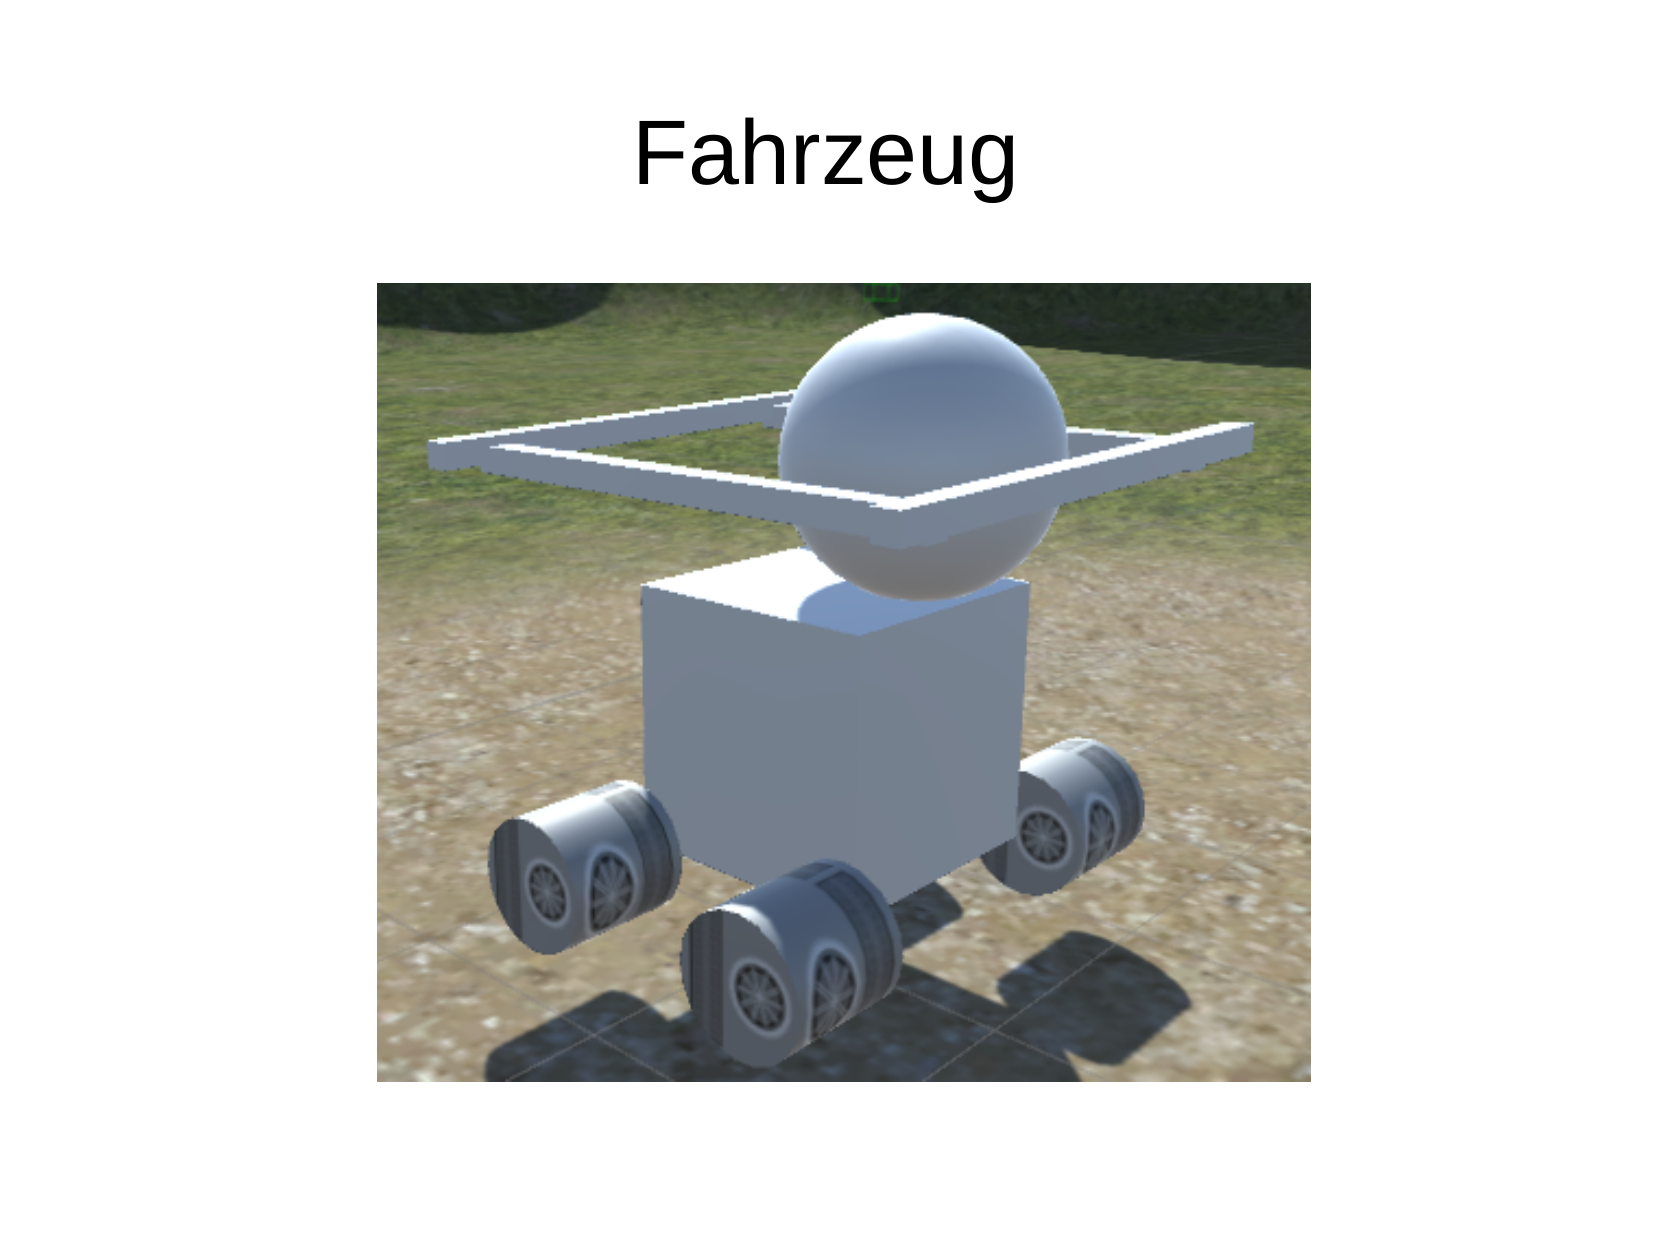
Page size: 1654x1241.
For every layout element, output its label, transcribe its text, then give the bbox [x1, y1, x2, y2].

picture [377, 283, 1311, 1082]
title Fahrzeug [82, 49, 1571, 257]
